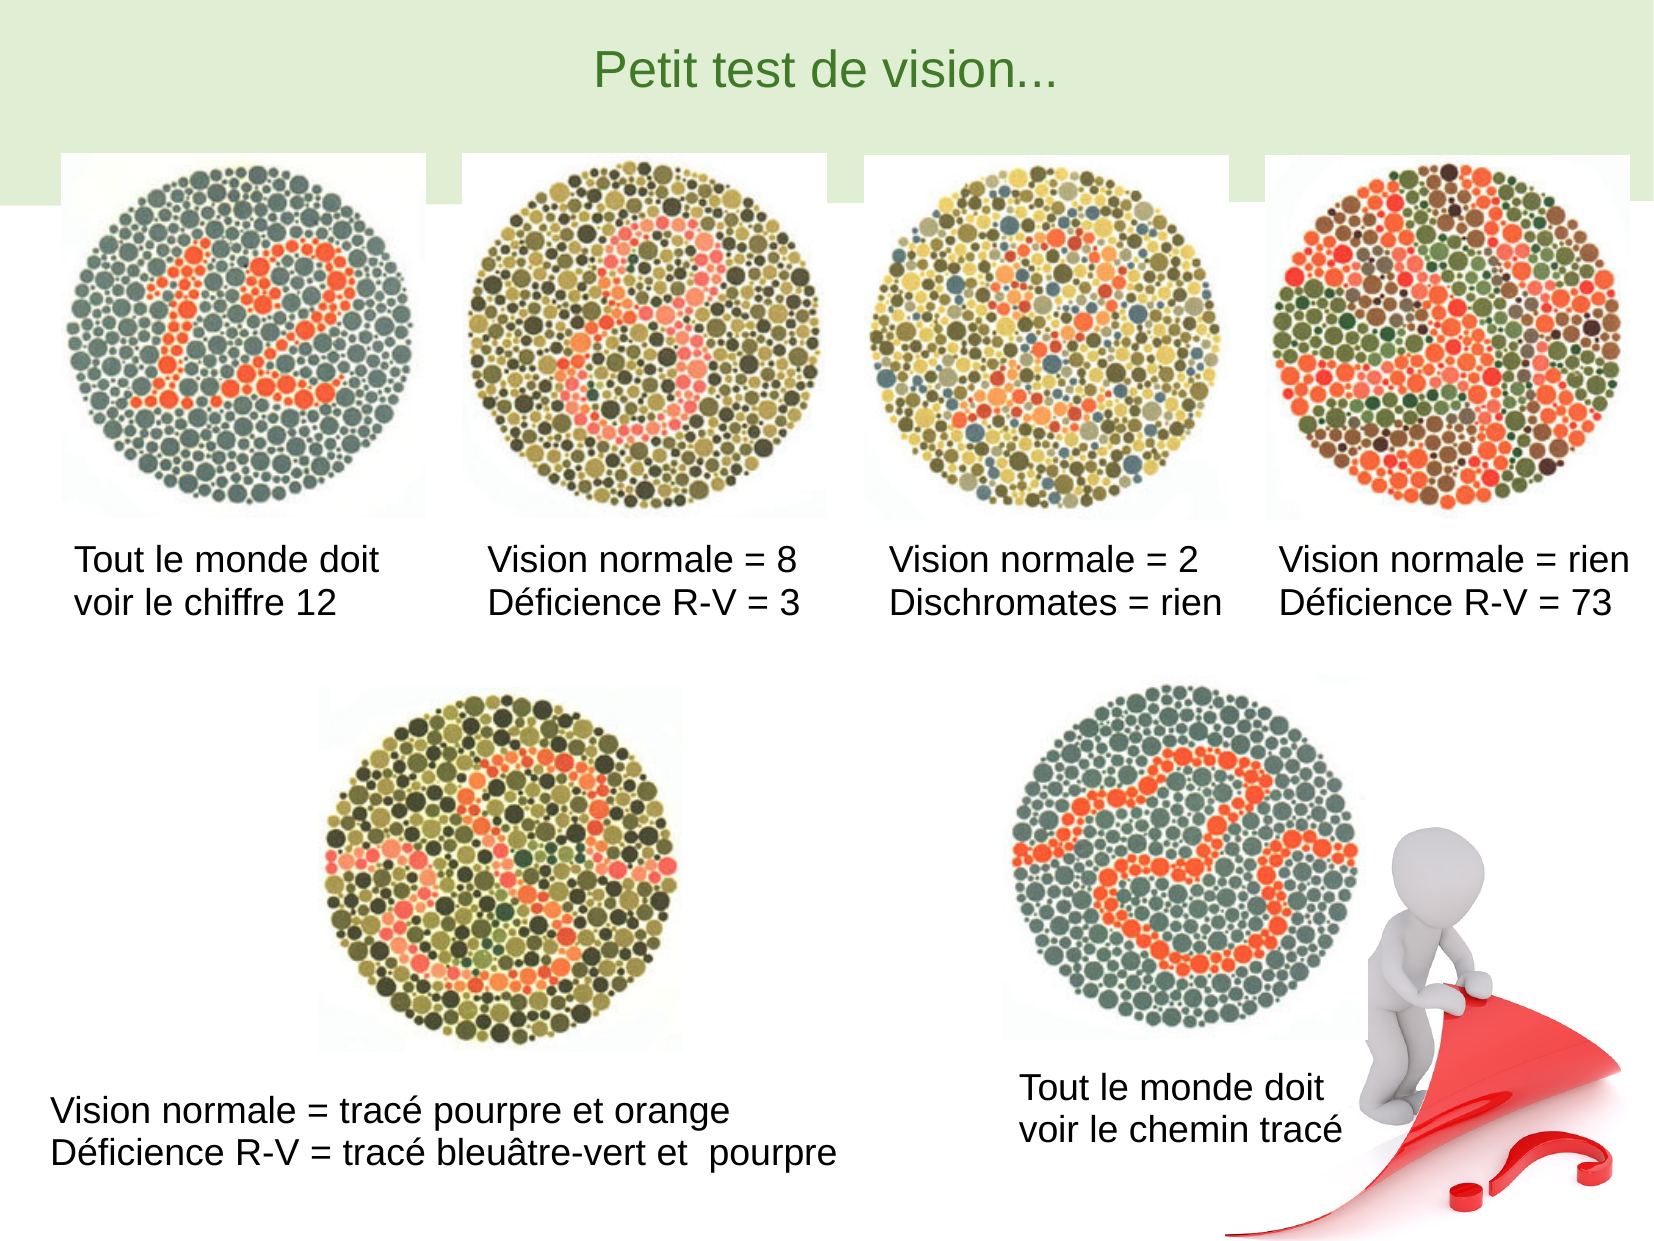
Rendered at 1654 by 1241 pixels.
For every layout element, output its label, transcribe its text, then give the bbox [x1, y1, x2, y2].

title Petit test de vision... [82, 0, 1571, 142]
text_box Tout le monde doit voir le chemin tracé [1003, 1058, 1371, 1158]
text_box Vision normale = 8 Déficience R-V = 3 [472, 531, 839, 631]
text_box Tout le monde doit voir le chiffre 12 [59, 531, 426, 631]
picture [1265, 155, 1630, 520]
picture [318, 687, 683, 1052]
picture [1003, 675, 1654, 1241]
text_box Vision normale = tracé pourpre et orange Déficience R-V = tracé bleuâtre-vert et pourpre [35, 1082, 886, 1224]
picture [864, 155, 1229, 520]
picture [61, 153, 426, 518]
text_box Vision normale = rien Déficience R-V = 73 [1263, 531, 1654, 673]
text_box Vision normale = 2 Dischromates = rien [874, 531, 1241, 631]
picture [462, 153, 827, 518]
